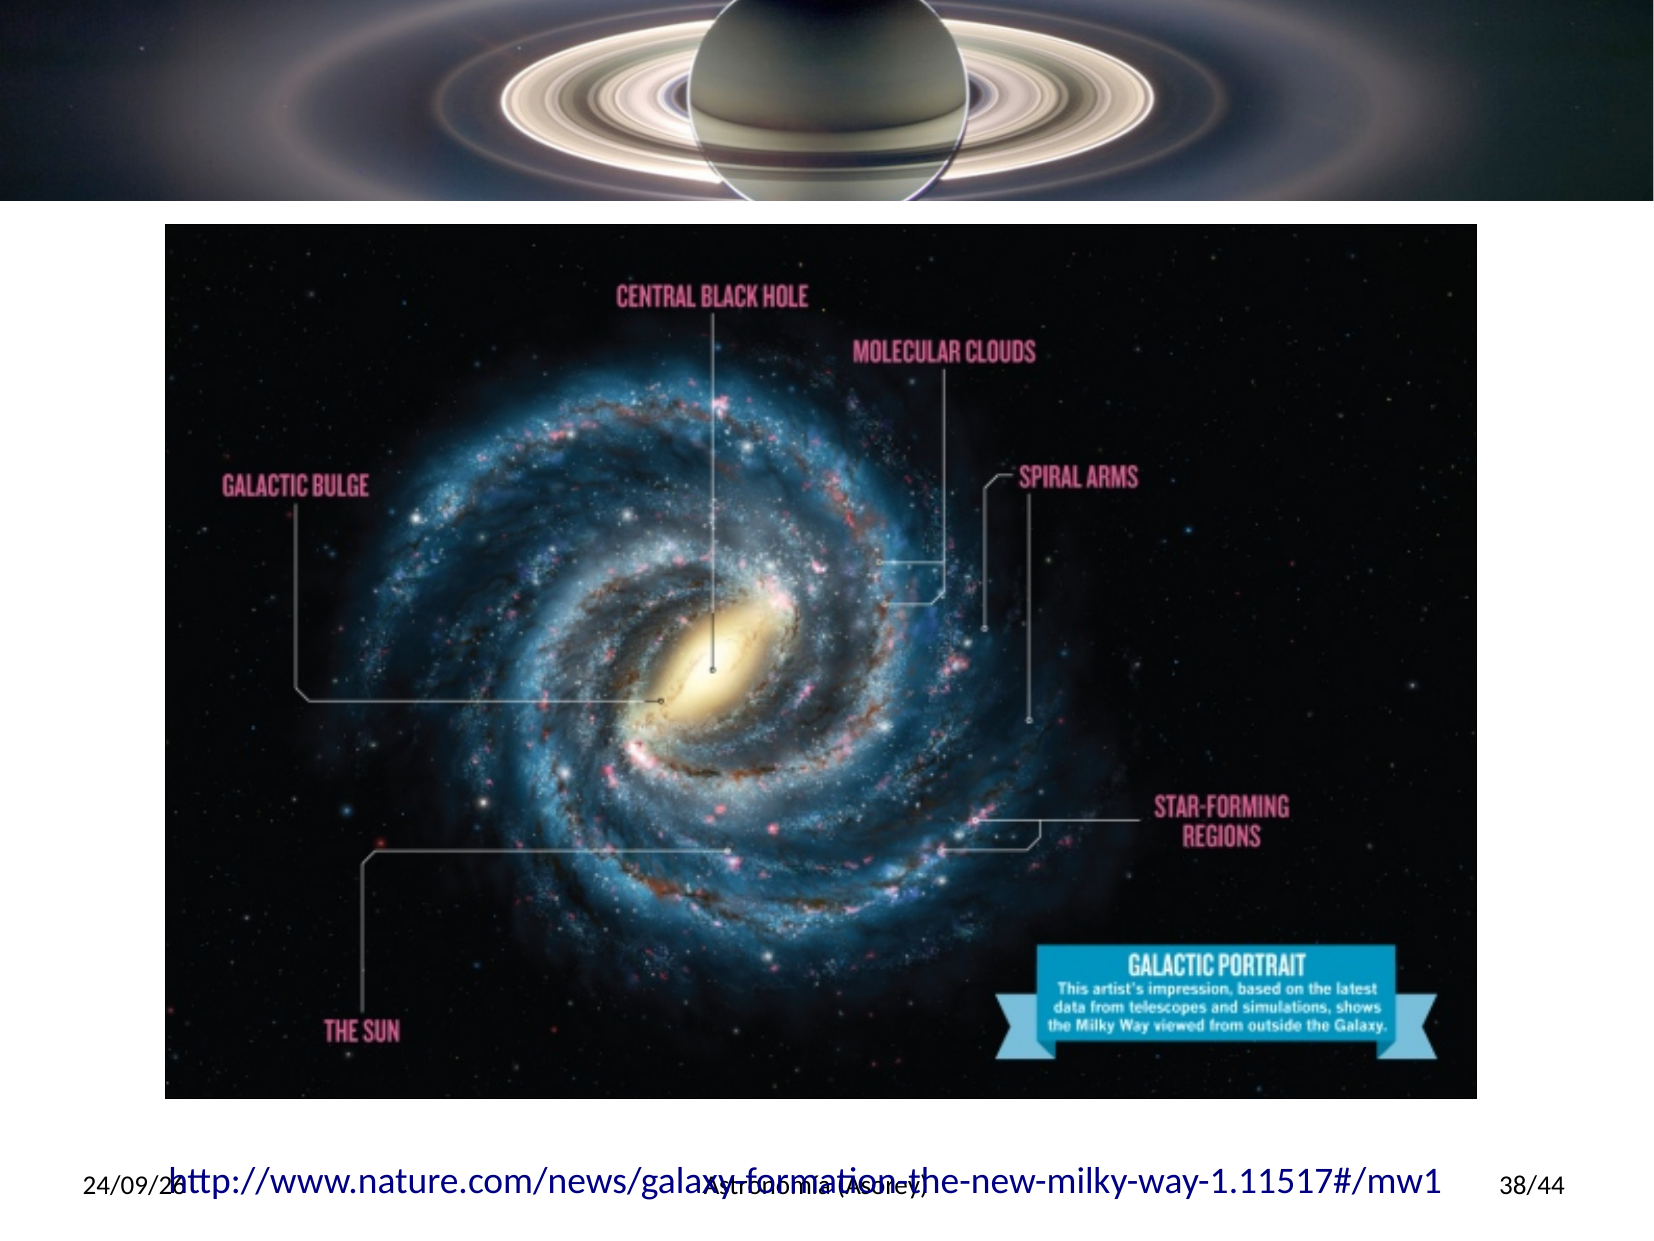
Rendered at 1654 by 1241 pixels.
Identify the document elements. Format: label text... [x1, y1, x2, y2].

text_box http://www.nature.com/news/galaxy-formation-the-new-milky-way-1.11517#/mw1 [153, 1157, 1512, 1228]
picture [165, 224, 1477, 1099]
picture [0, 0, 1654, 201]
